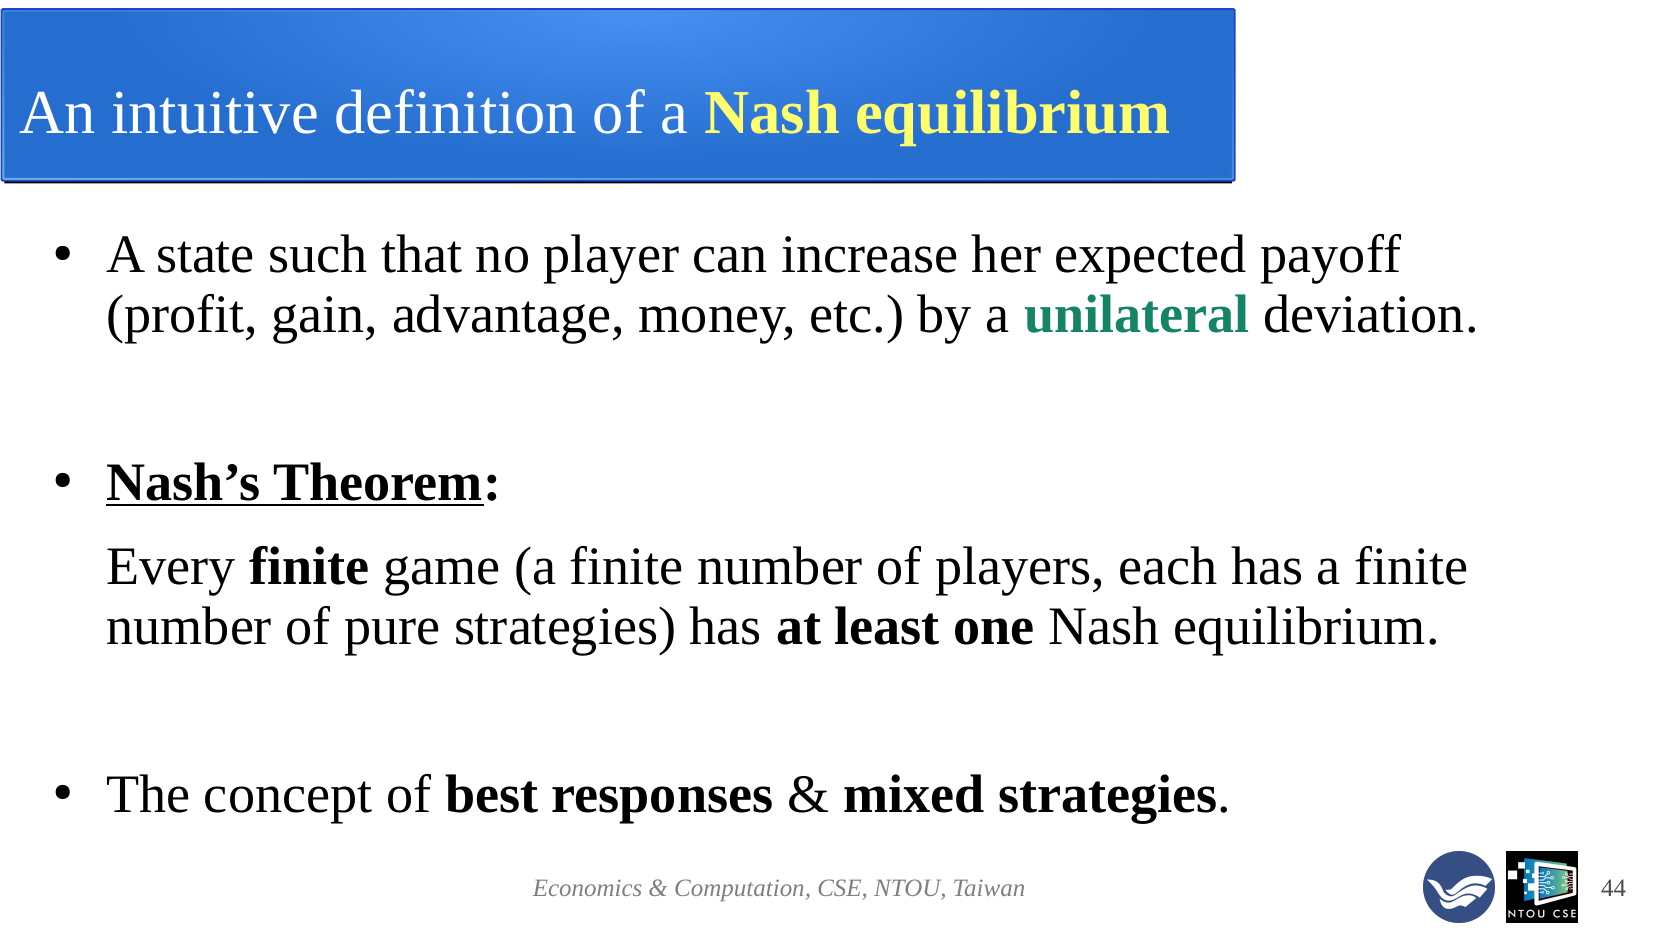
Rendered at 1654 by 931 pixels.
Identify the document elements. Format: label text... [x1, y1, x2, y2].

list A state such that no player can increase her expected payoff (profit, gain, advantage, money, etc.) by a unilateral deviation. Nash’s Theorem: Every finite game (a finite number of players, each has a finite number of pure strategies) has at least one Nash equilibrium. The concept of best responses & mixed strategies. [35, 224, 1524, 836]
picture [1423, 851, 1495, 923]
title An intuitive definition of a Nash equilibrium [19, 35, 1181, 189]
picture [1506, 851, 1578, 923]
